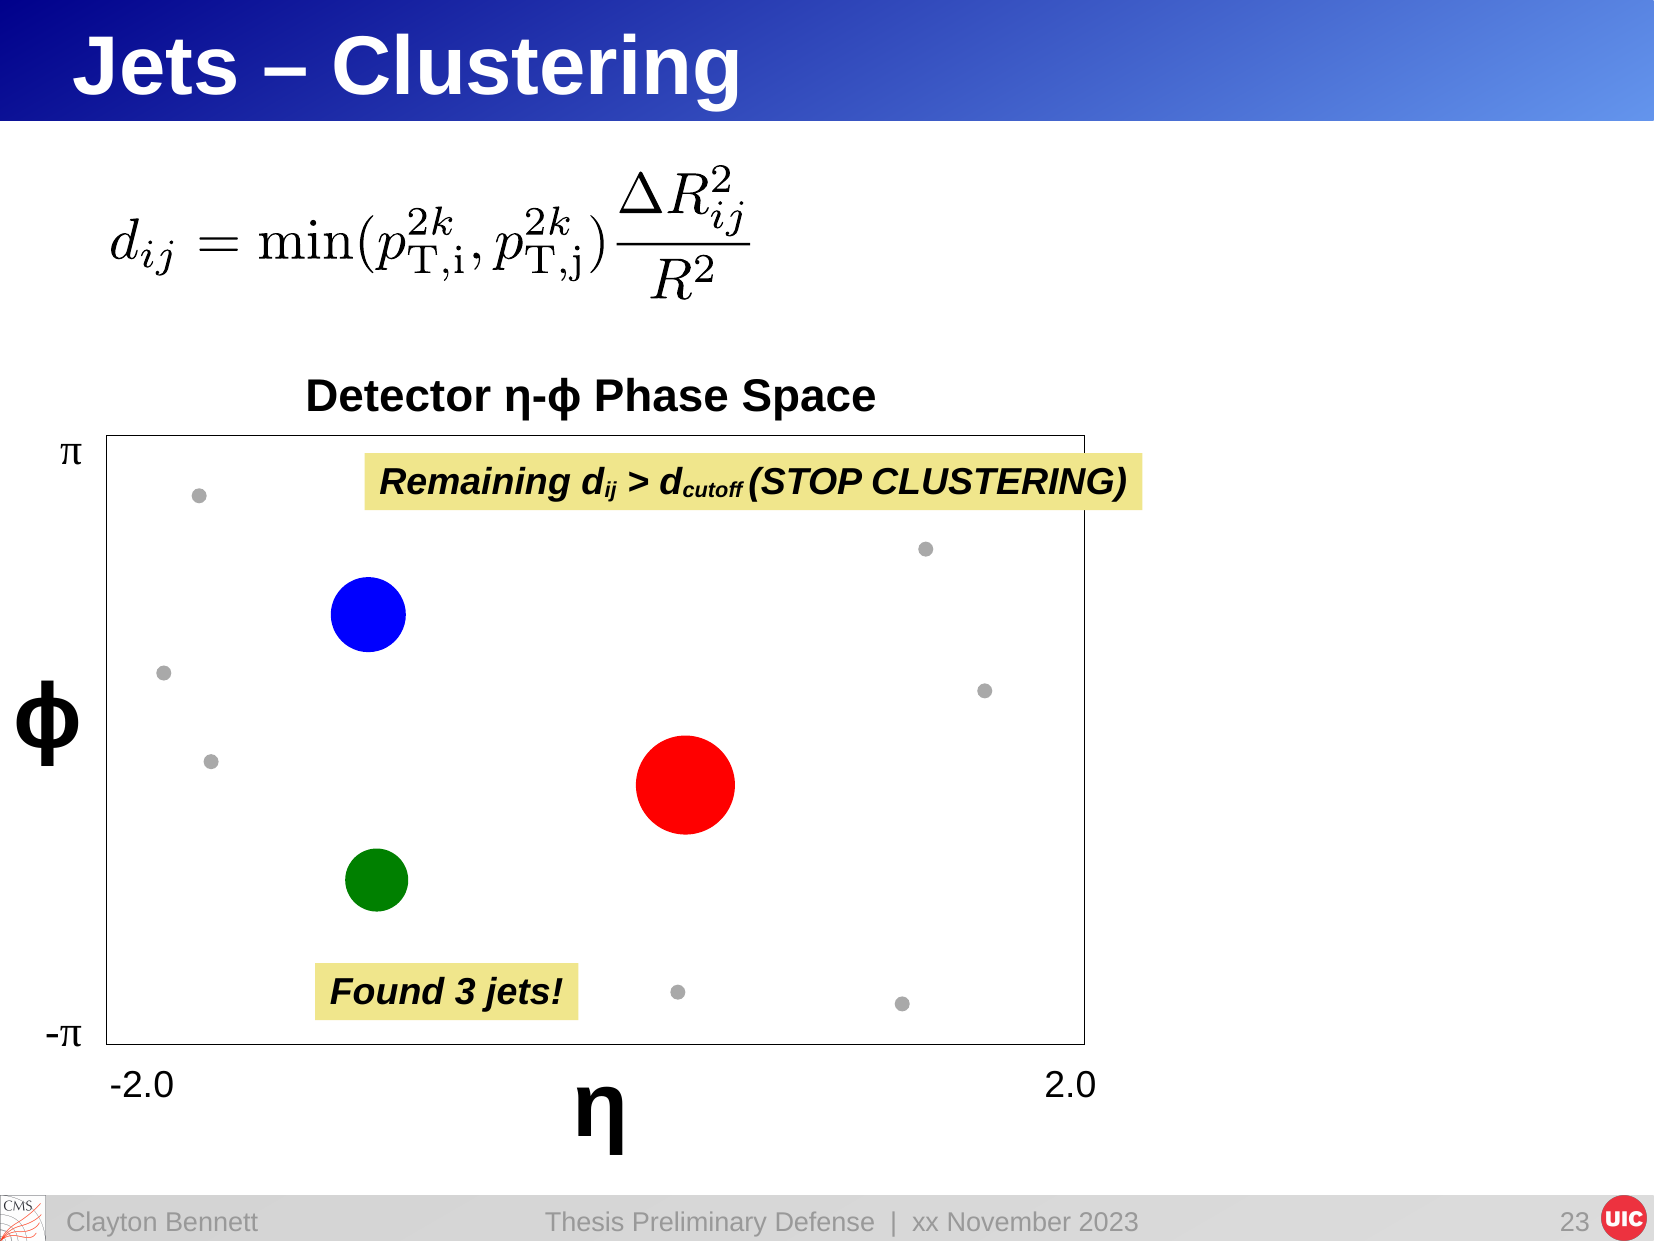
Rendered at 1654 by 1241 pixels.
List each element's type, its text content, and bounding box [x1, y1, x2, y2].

text_box -2.0 [94, 1056, 284, 1198]
text_box [156, 665, 172, 681]
text_box [203, 754, 219, 770]
text_box [111, 165, 751, 300]
text_box [46, 1195, 1601, 1241]
text_box -π [30, 999, 154, 1112]
text_box π [45, 418, 132, 482]
text_box Remaining dij > dcutoff (STOP CLUSTERING) [364, 453, 1143, 511]
text_box [191, 488, 207, 504]
text_box η [558, 1046, 627, 1164]
text_box [894, 996, 910, 1012]
text_box [330, 577, 406, 653]
text_box [345, 848, 409, 912]
picture [0, 1195, 46, 1241]
text_box [635, 735, 735, 835]
text_box <number> [1545, 1200, 1654, 1241]
text_box Detector η-ɸ Phase Space [290, 362, 942, 481]
text_box [977, 683, 993, 699]
text_box Found 3 jets! [315, 963, 579, 1021]
text_box [670, 984, 686, 1000]
text_box Clayton Bennett [51, 1200, 274, 1241]
text_box [0, 0, 1654, 121]
text_box ɸ [0, 656, 78, 774]
text_box 2.0 [1029, 1056, 1139, 1156]
text_box Thesis Preliminary Defense | xx November 2023 [530, 1200, 1152, 1241]
text_box Jets – Clustering [58, 11, 1093, 136]
text_box [918, 541, 934, 557]
picture [1601, 1195, 1647, 1200]
